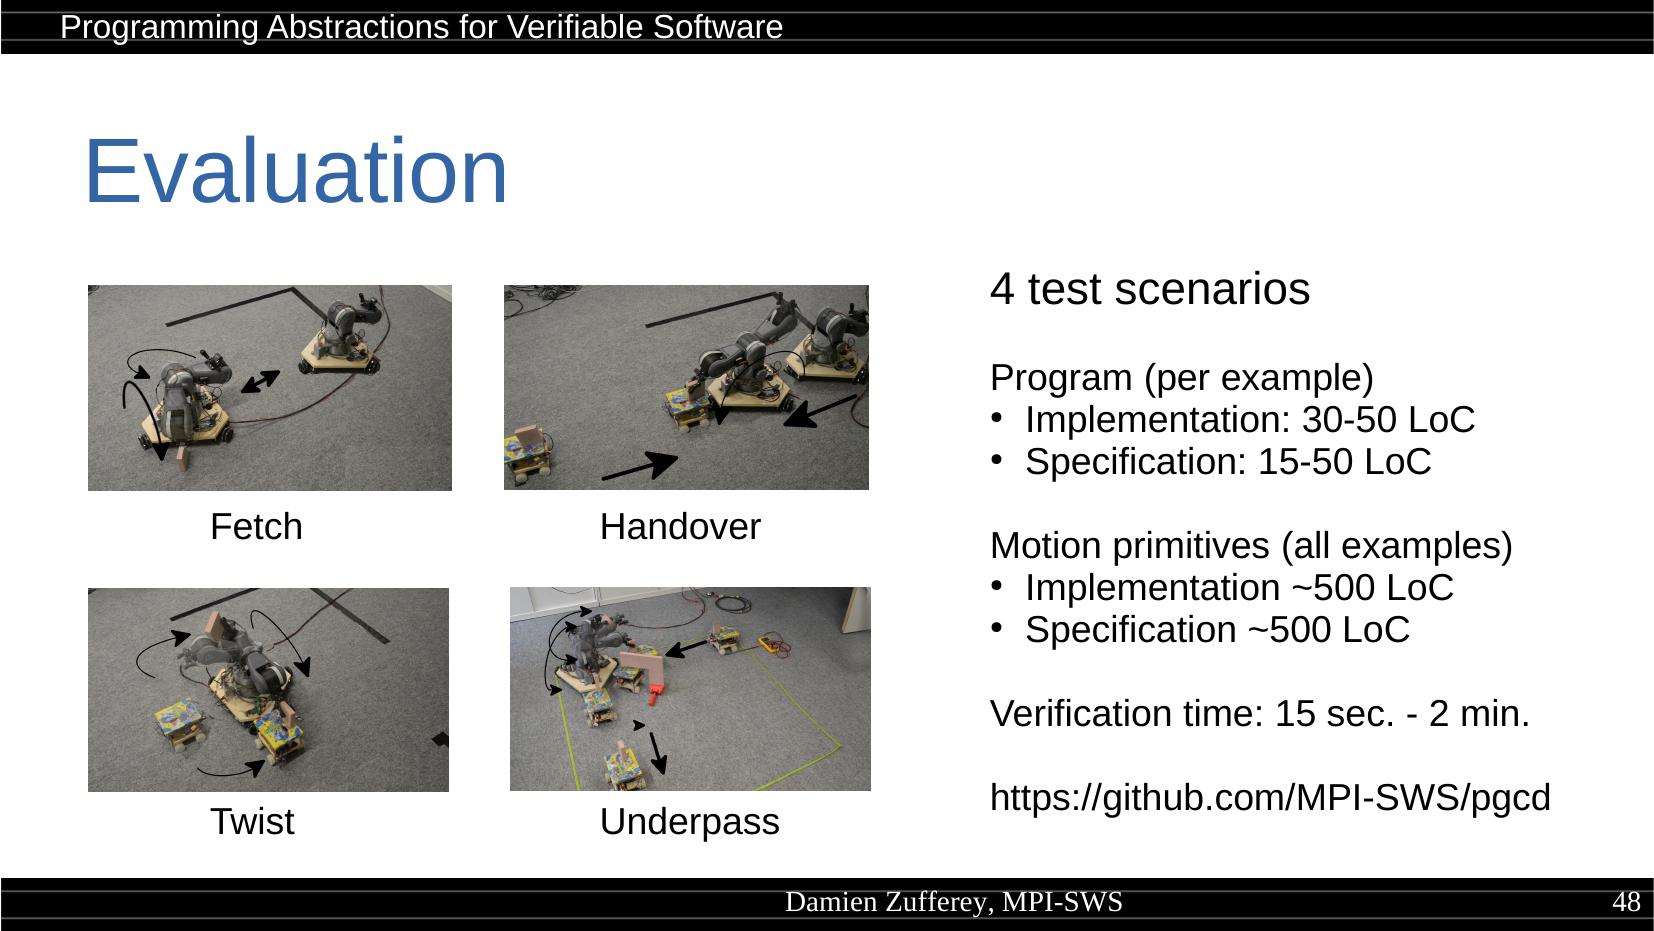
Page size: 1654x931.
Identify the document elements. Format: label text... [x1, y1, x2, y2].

picture [88, 285, 452, 491]
picture [88, 588, 449, 792]
picture [1, 878, 1654, 931]
text_box Twist [195, 793, 319, 851]
picture [1, 0, 1654, 54]
title Evaluation [82, 92, 1571, 249]
picture [504, 285, 869, 491]
text_box Underpass [584, 793, 811, 851]
picture [510, 587, 871, 791]
text_box Fetch [195, 498, 319, 556]
text_box Handover [584, 498, 781, 556]
text_box 4 test scenarios Program (per example) Implementation: 30-50 LoC Specification: 15-50 LoC Motion primitives (all examples) Implementation ~500 LoC Specification ~500 LoC Verification time: 15 sec. - 2 min. https://github.com/MPI-SWS/pgcd [975, 255, 1568, 826]
